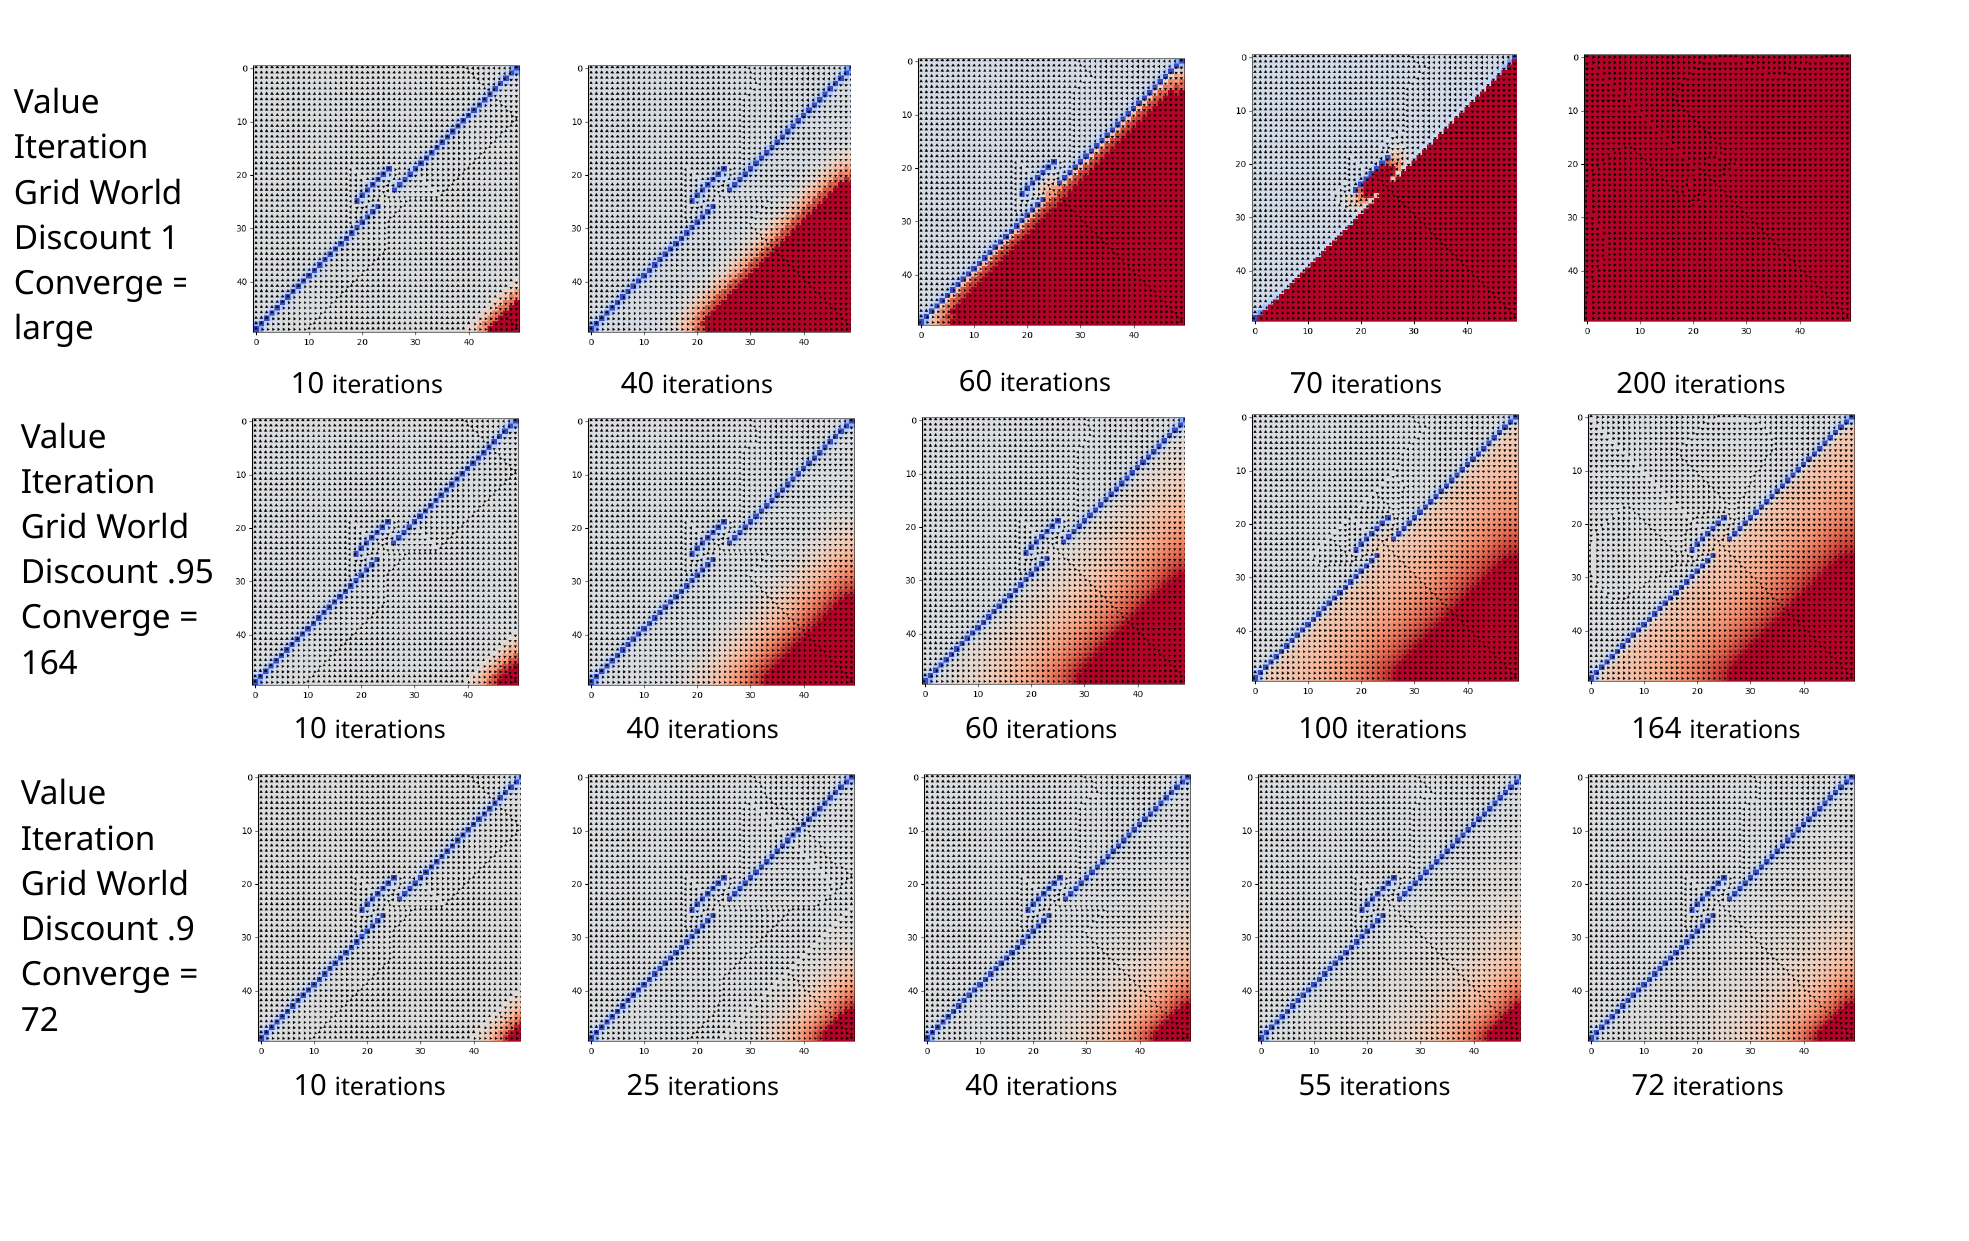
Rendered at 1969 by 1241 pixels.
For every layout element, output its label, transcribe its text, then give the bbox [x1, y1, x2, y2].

text_box 10 iterations [287, 1061, 498, 1108]
text_box Value Iteration Grid World Discount .95 Converge = 164 [14, 407, 241, 689]
text_box 25 iterations [620, 1066, 831, 1108]
text_box 164 iterations [1625, 706, 1836, 751]
text_box Value Iteration Grid World Discount 1 Converge = large [8, 92, 186, 336]
text_box 55 iterations [1292, 1066, 1503, 1108]
text_box 60 iterations [952, 356, 1163, 403]
text_box 10 iterations [287, 704, 498, 751]
text_box 200 iterations [1610, 359, 1821, 404]
text_box 100 iterations [1292, 706, 1503, 751]
text_box 40 iterations [959, 1066, 1170, 1108]
text_box 70 iterations [1283, 359, 1494, 404]
text_box 72 iterations [1625, 1066, 1836, 1108]
picture [185, 404, 1921, 709]
text_box Value Iteration Grid World Discount .9 Converge = 72 [15, 783, 225, 1027]
text_box 60 iterations [959, 708, 1170, 751]
picture [191, 764, 1921, 1066]
text_box 10 iterations [284, 359, 495, 406]
text_box 40 iterations [620, 709, 831, 751]
picture [186, 44, 1917, 356]
text_box 40 iterations [614, 359, 825, 406]
